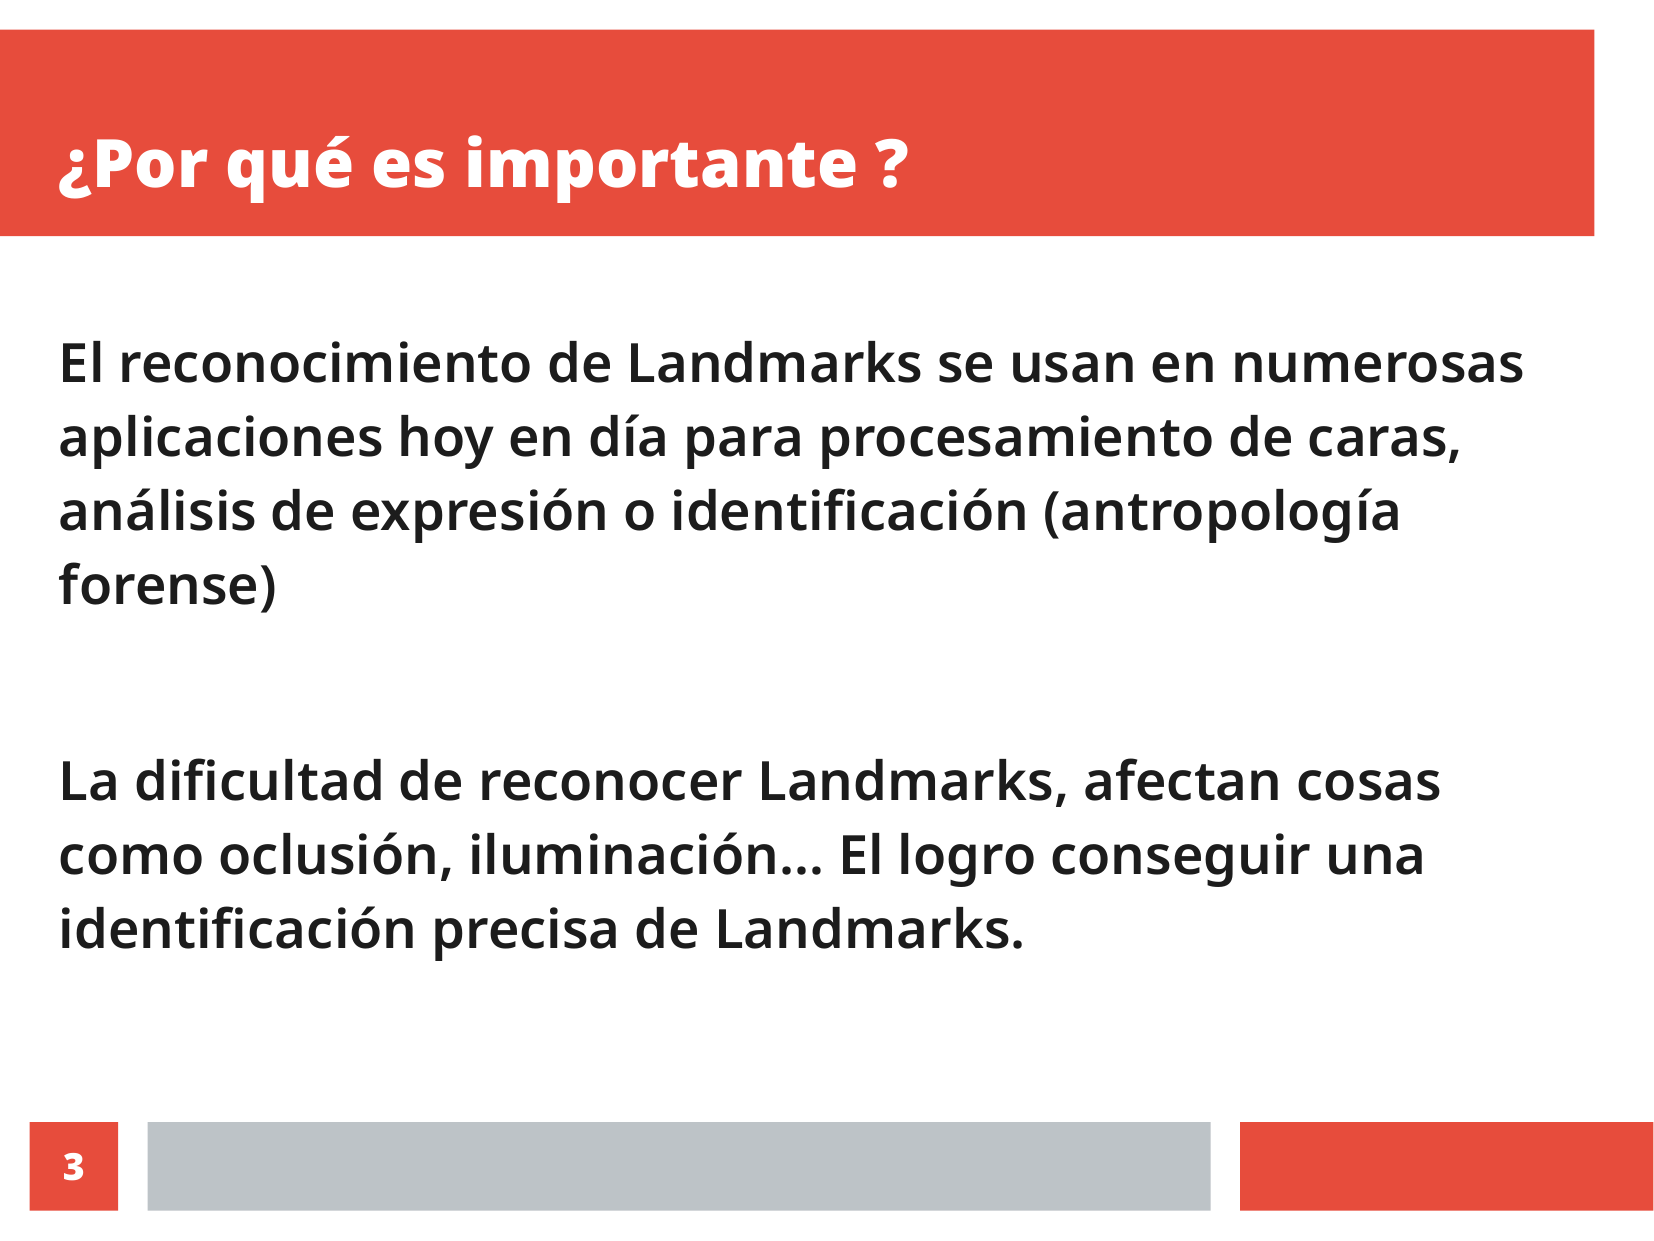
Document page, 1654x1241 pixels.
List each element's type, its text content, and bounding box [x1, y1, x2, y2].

list El reconocimiento de Landmarks se usan en numerosas aplicaciones hoy en día para procesamiento de caras, análisis de expresión o identificación (antropología forense) La dificultad de reconocer Landmarks, afectan cosas como oclusión, iluminación… El logro conseguir una identificación precisa de Landmarks. [59, 324, 1565, 1093]
title ¿Por qué es importante ? [59, 59, 1595, 207]
